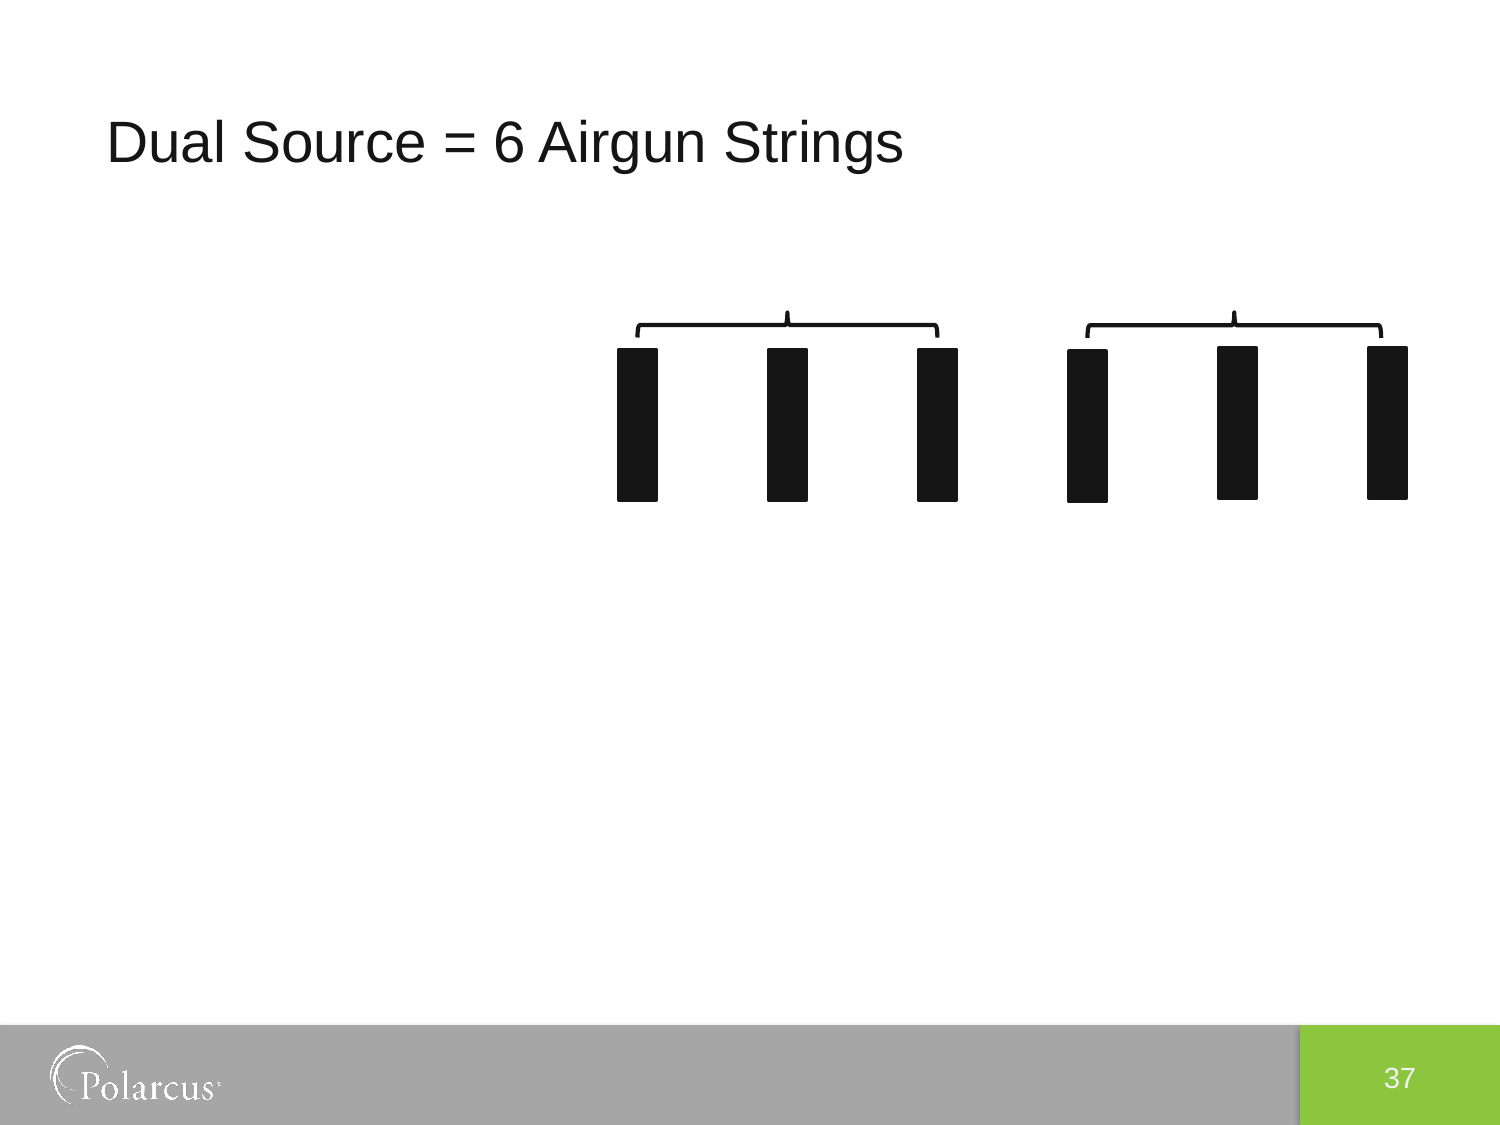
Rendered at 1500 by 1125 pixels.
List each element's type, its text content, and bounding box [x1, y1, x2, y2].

text_box [1368, 348, 1407, 498]
text_box [918, 349, 957, 500]
text_box [1068, 351, 1107, 502]
title Dual Source = 6 Airgun Strings [75, 45, 1425, 233]
text_box [768, 349, 807, 500]
text_box [1218, 348, 1257, 498]
list [75, 262, 1425, 1005]
text_box [618, 349, 657, 500]
picture [50, 1045, 221, 1105]
